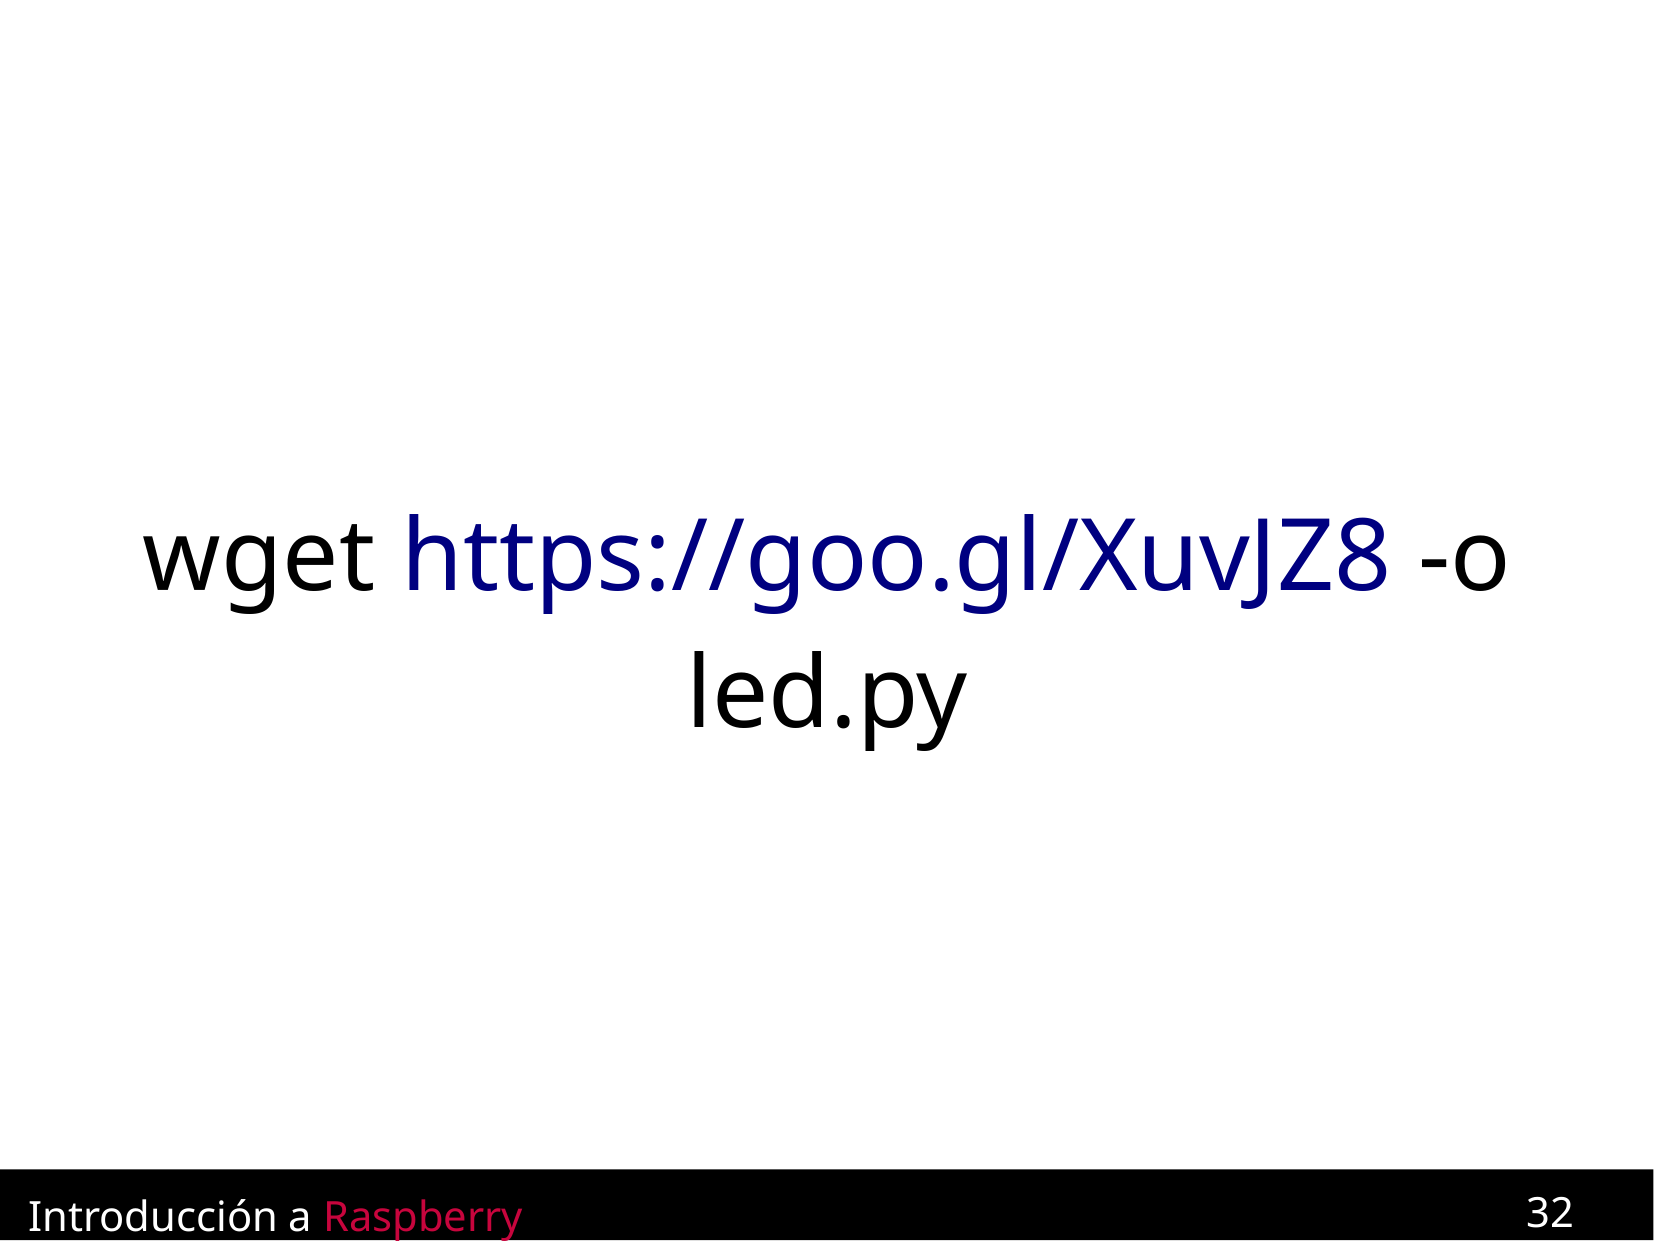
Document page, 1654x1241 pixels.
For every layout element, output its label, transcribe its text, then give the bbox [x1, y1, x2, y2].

text_box [0, 0, 1654, 1241]
text_box Introducción a Raspberry Pi [13, 1179, 556, 1241]
title wget https://goo.gl/XuvJZ8 -o led.py [82, 510, 1572, 730]
text_box <number> [1521, 1175, 1654, 1241]
